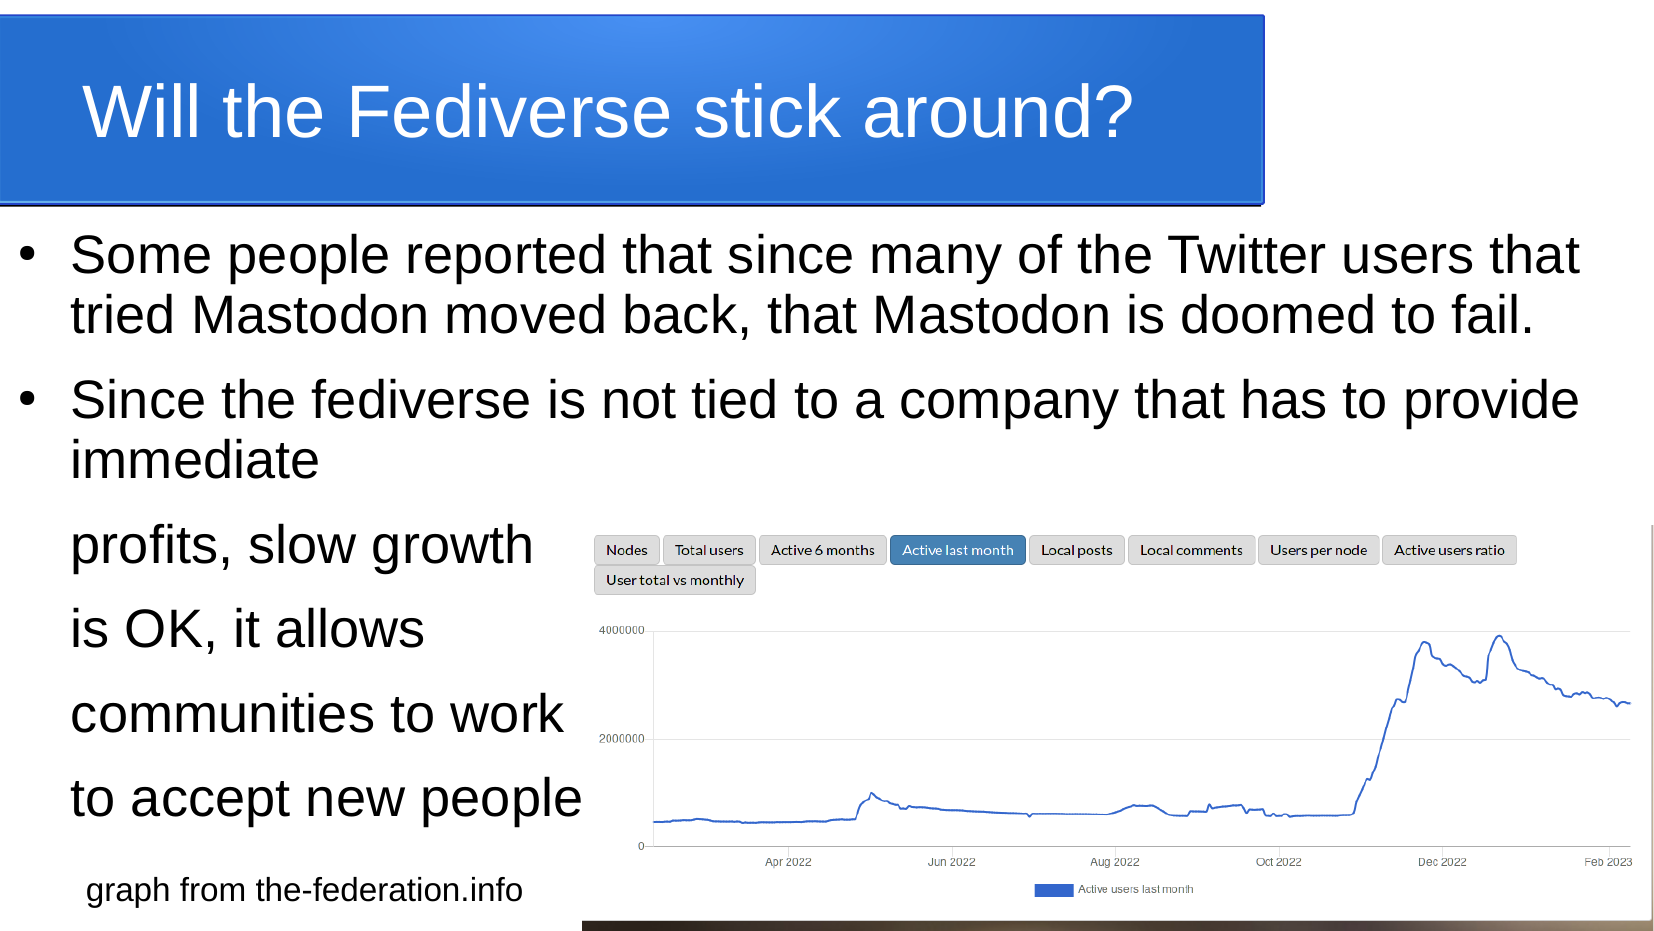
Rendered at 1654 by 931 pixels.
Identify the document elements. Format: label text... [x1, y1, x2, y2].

list Some people reported that since many of the Twitter users that tried Mastodon moved back, that Mastodon is doomed to fail. Since the fediverse is not tied to a company that has to provide immediate profits, slow growth is OK, it allows communities to work to accept new people graph from the-federation.info [0, 224, 1591, 916]
title Will the Fediverse stick around? [82, 35, 1235, 189]
picture [582, 525, 1654, 931]
